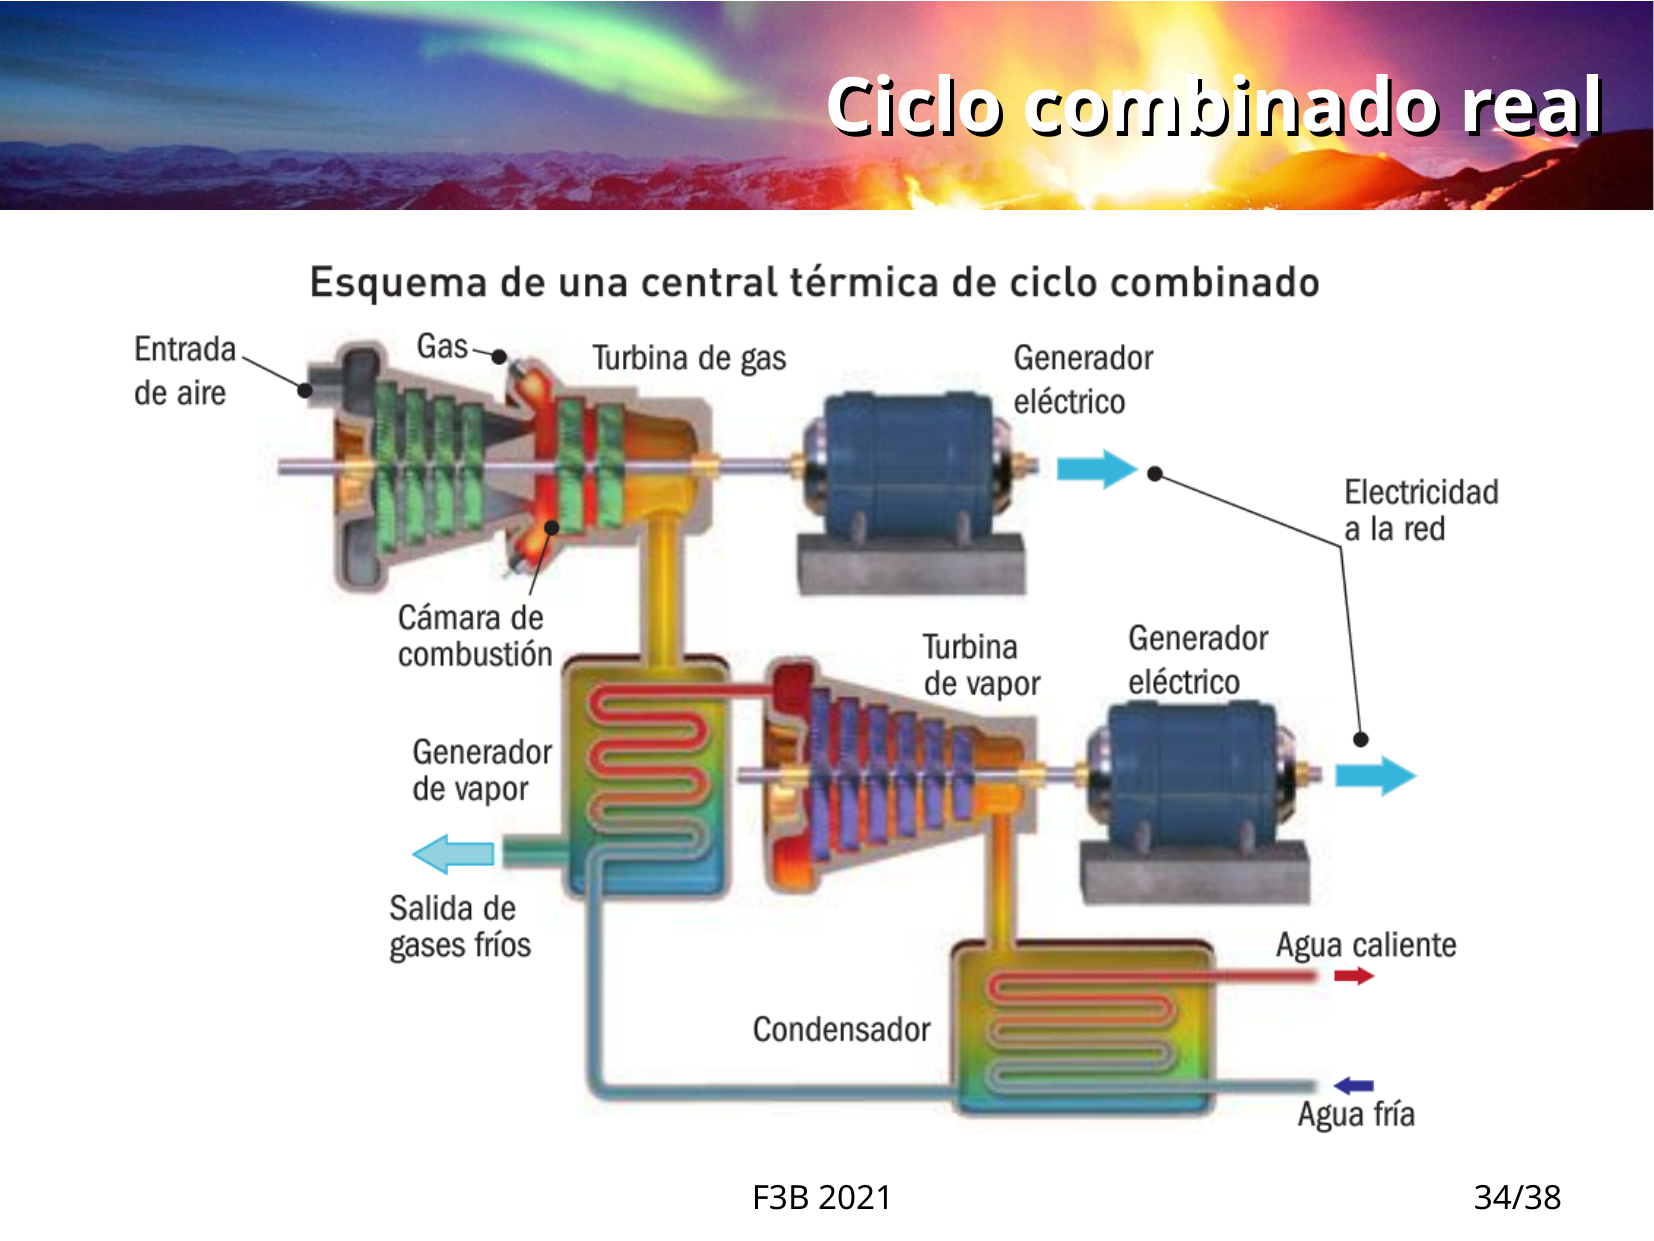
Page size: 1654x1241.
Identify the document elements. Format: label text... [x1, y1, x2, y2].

picture [0, 1, 1654, 210]
picture [121, 254, 1529, 1156]
title Ciclo combinado real [45, 15, 1606, 191]
